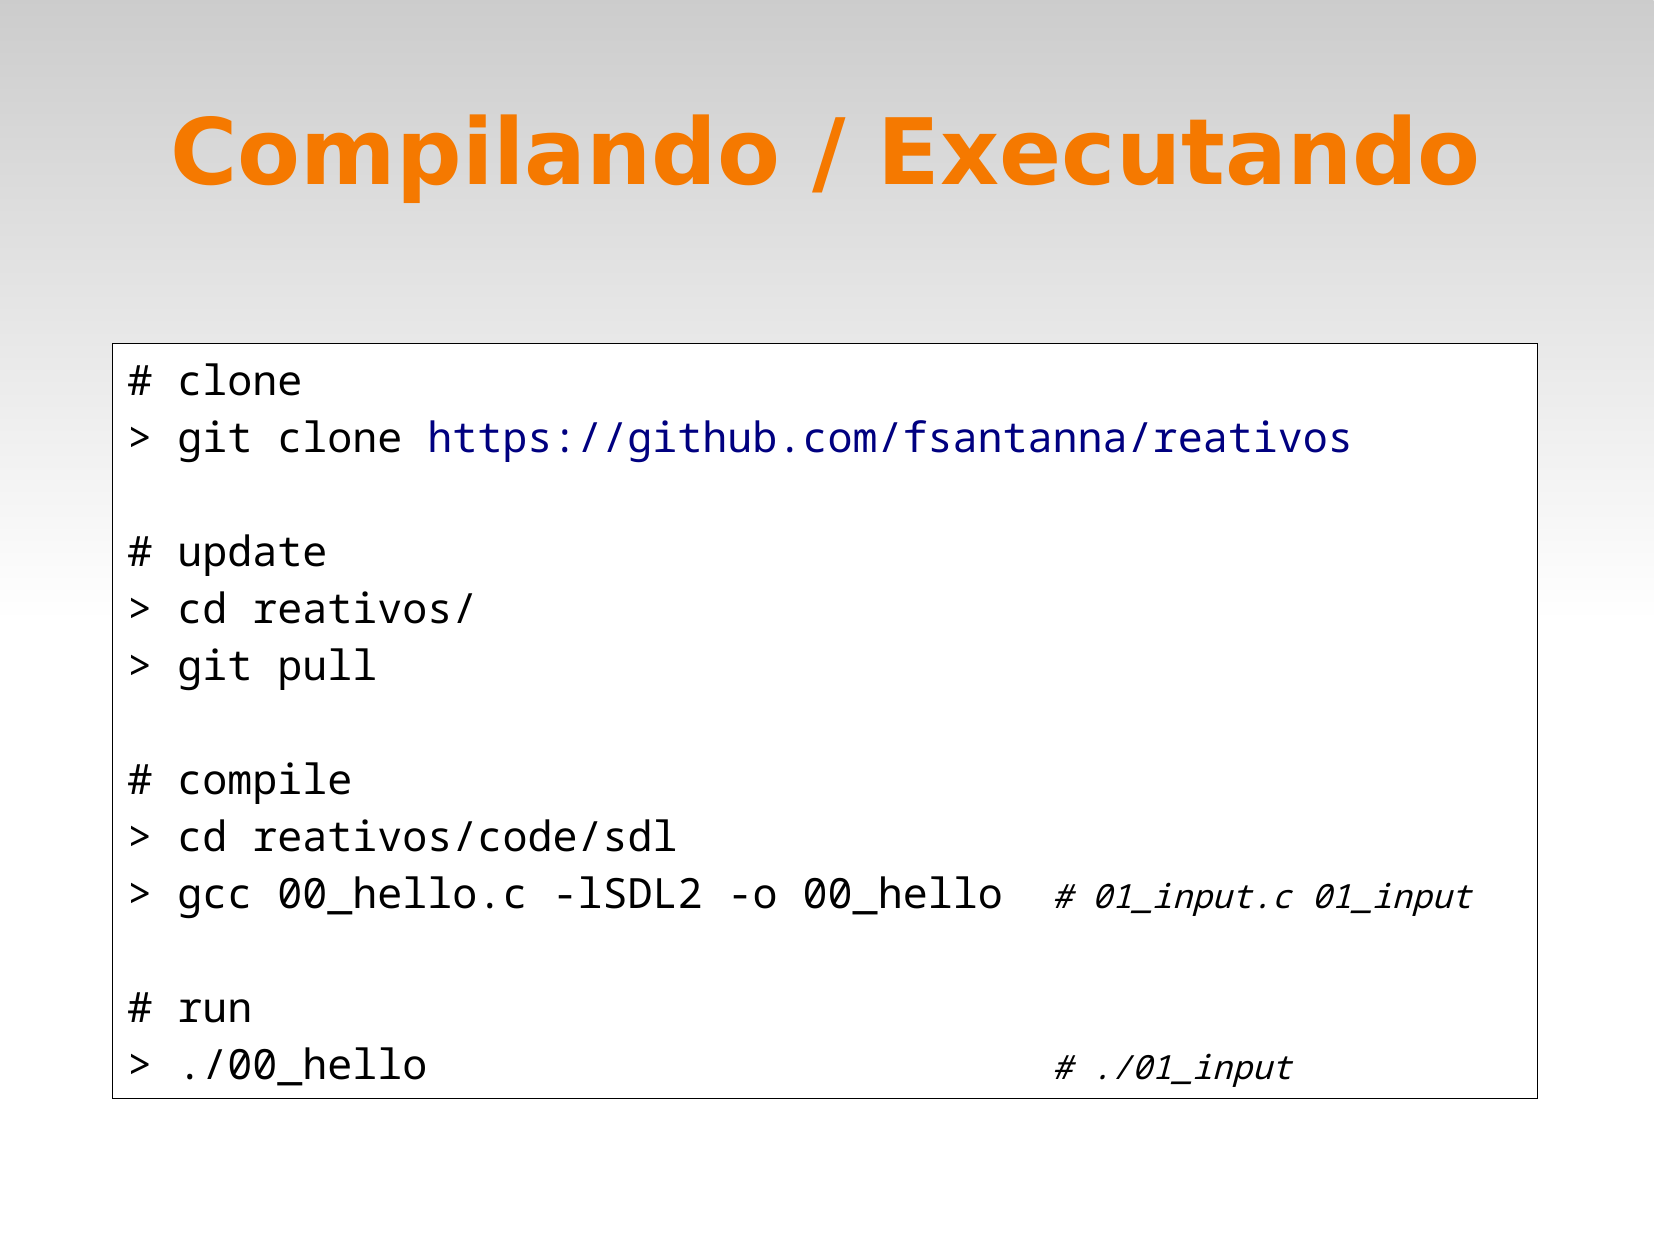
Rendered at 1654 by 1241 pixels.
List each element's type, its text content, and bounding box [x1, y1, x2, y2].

title Compilando / Executando [82, 49, 1571, 257]
text_box # clone > git clone https://github.com/fsantanna/reativos # update > cd reativos/ > git pull # compile > cd reativos/code/sdl > gcc 00_hello.c -lSDL2 -o 00_hello # 01_input.c 01_input # run > ./00_hello # ./01_input [112, 343, 1538, 990]
